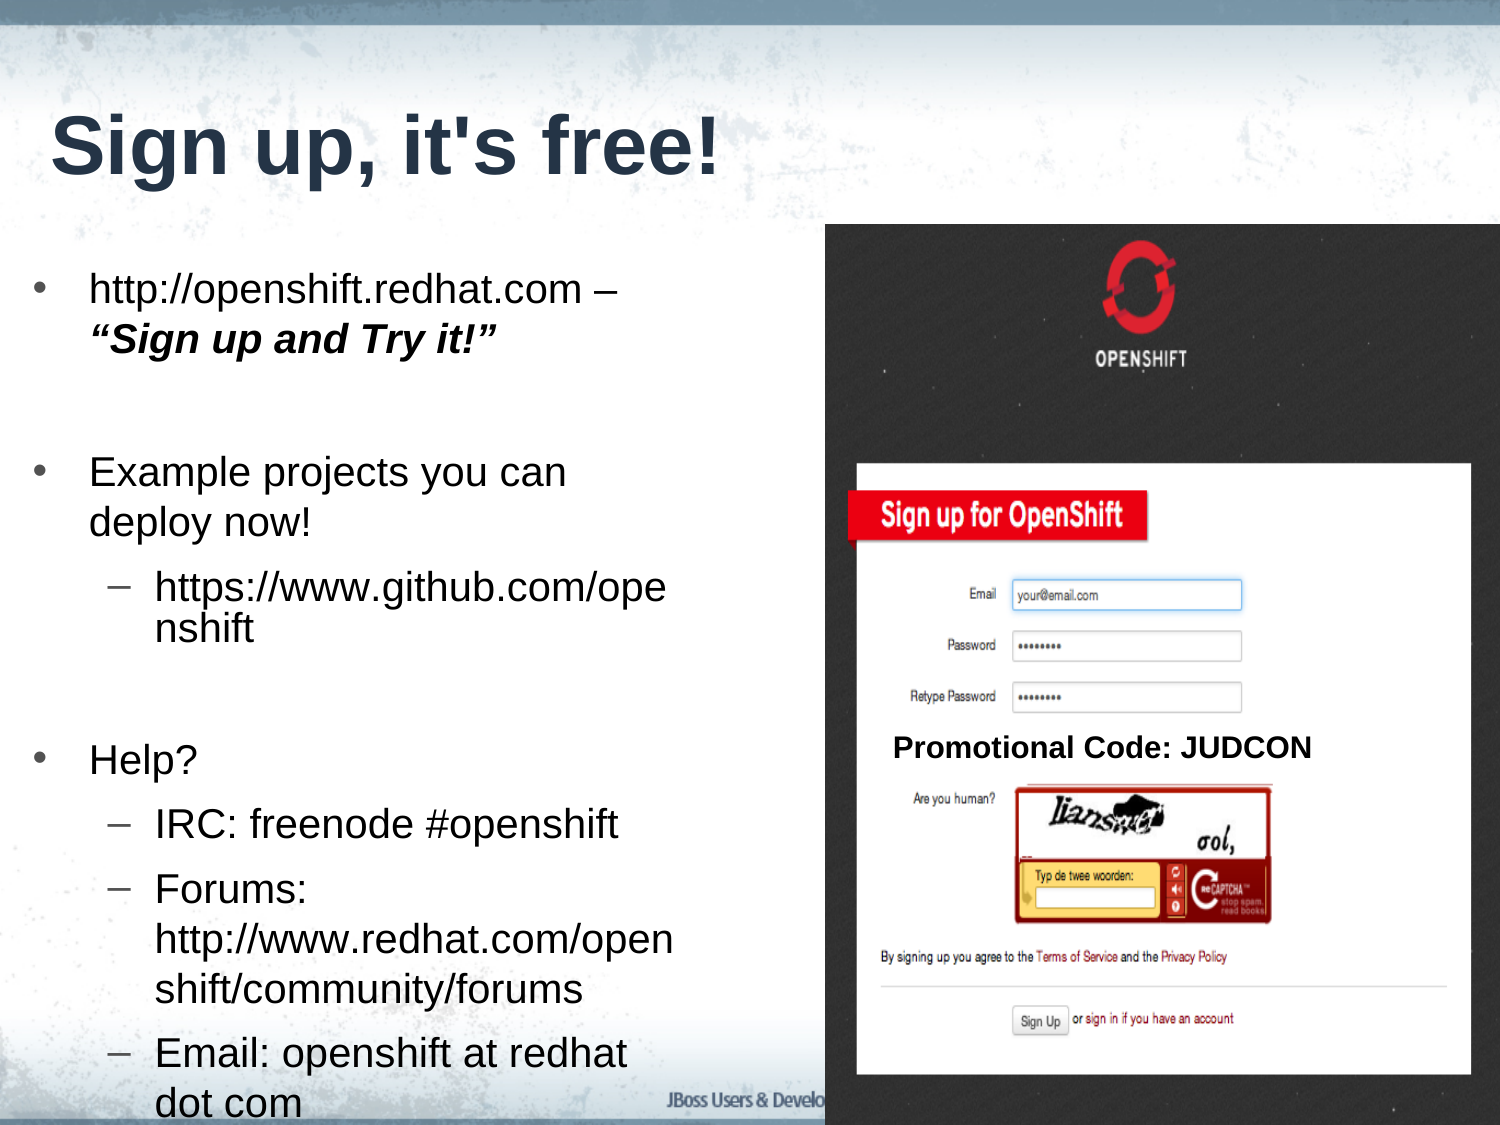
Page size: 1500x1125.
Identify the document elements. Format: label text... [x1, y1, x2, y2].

title Sign up, it's free! [35, 23, 1311, 259]
list http://openshift.redhat.com – “Sign up and Try it!” Example projects you can deploy now! https://www.github.com/openshift Help? IRC: freenode #openshift Forums: http://www.redhat.com/openshift/community/forums Email: openshift at redhat dot com [18, 254, 700, 1093]
picture [0, 0, 1500, 1125]
text_box Promotional Code: JUDCON [863, 722, 1343, 770]
